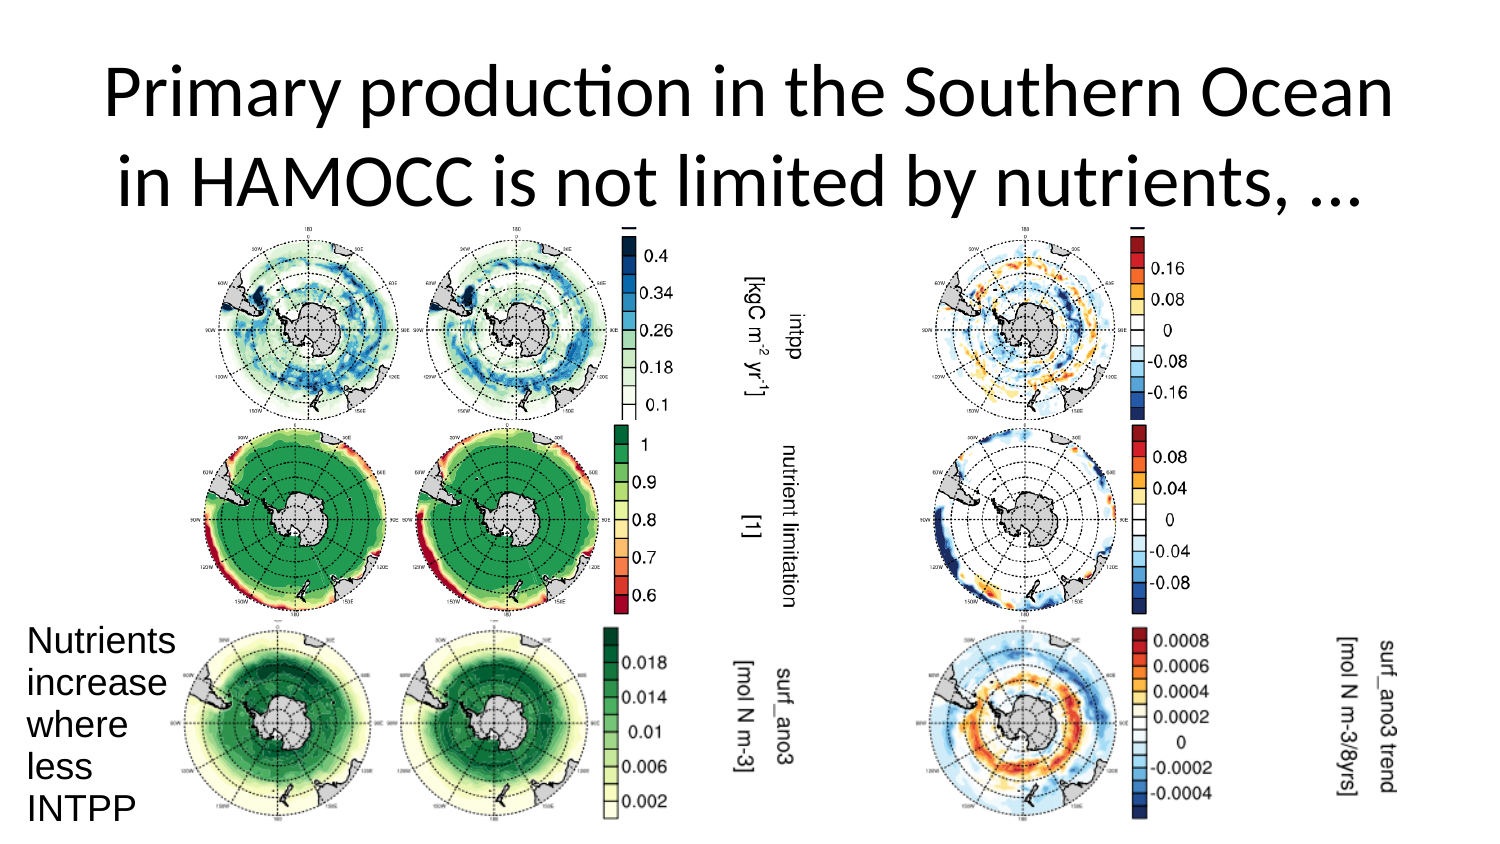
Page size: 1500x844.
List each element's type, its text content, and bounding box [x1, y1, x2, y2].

picture [182, 227, 1196, 618]
text_box Nutrients increase where less INTPP [11, 612, 192, 837]
title Primary production in the Southern Ocean in HAMOCC is not limited by nutrients, ... [75, 33, 1426, 175]
picture [192, 620, 1397, 826]
